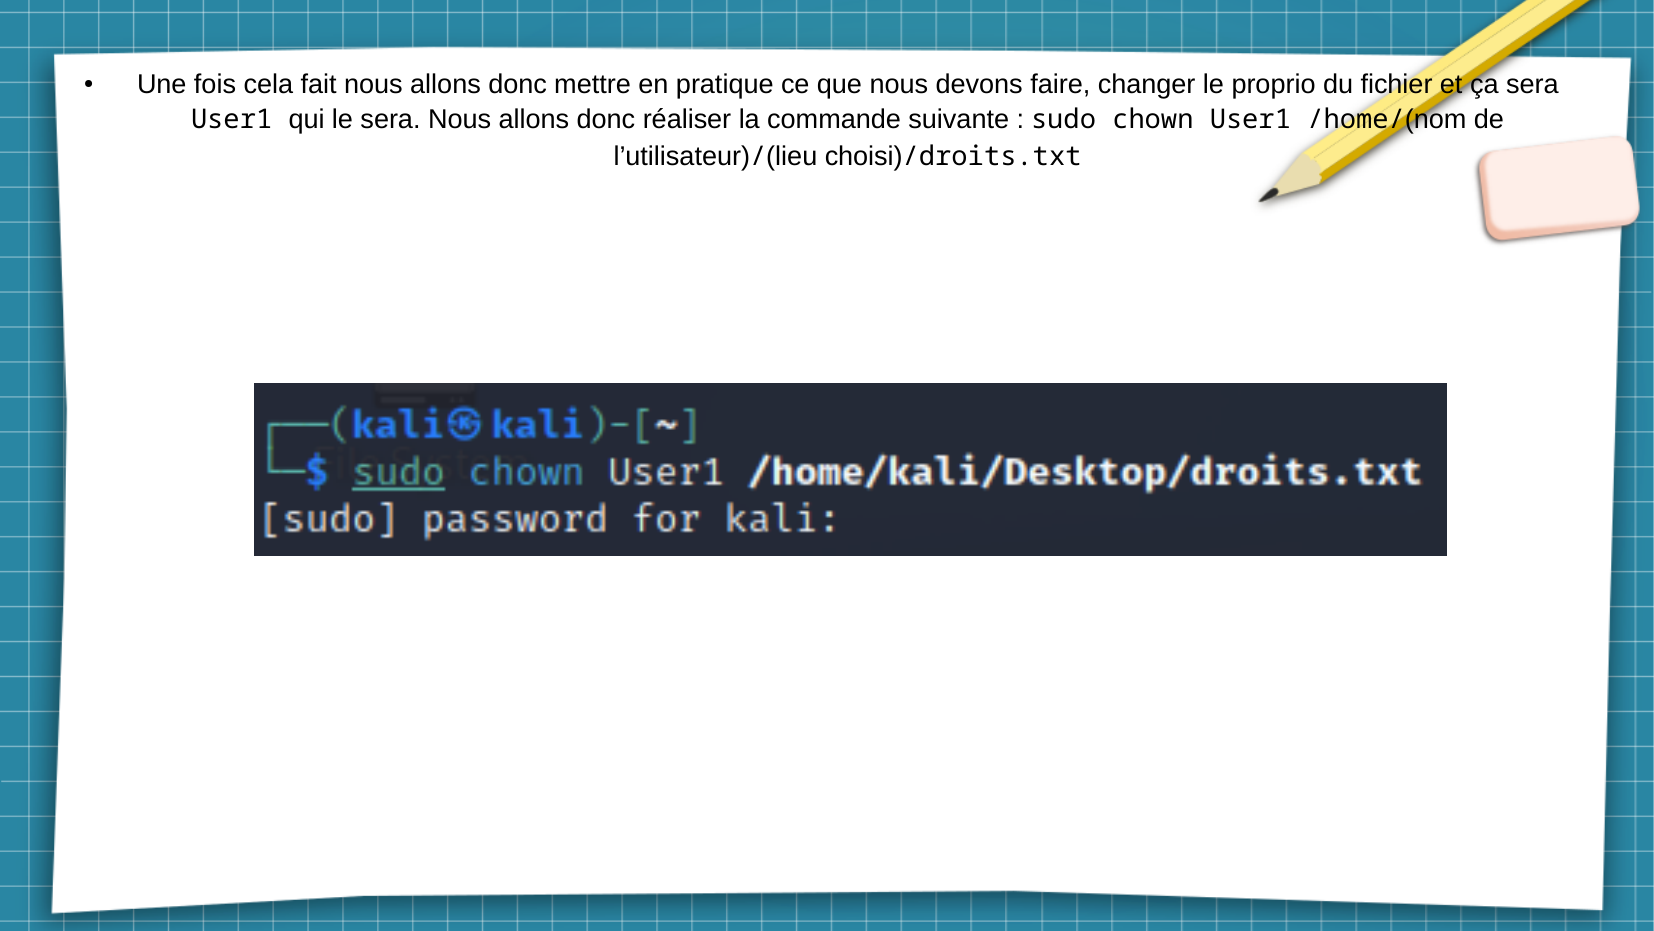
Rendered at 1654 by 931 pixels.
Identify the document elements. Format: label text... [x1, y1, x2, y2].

title Une fois cela fait nous allons donc mettre en pratique ce que nous devons faire, changer le proprio du fichier et ça sera User1 qui le sera. Nous allons donc réaliser la commande suivante : sudo chown User1 /home/(nom de l’utilisateur)/(lieu choisi)/droits.txt [59, 74, 1565, 168]
picture [0, 0, 1654, 931]
